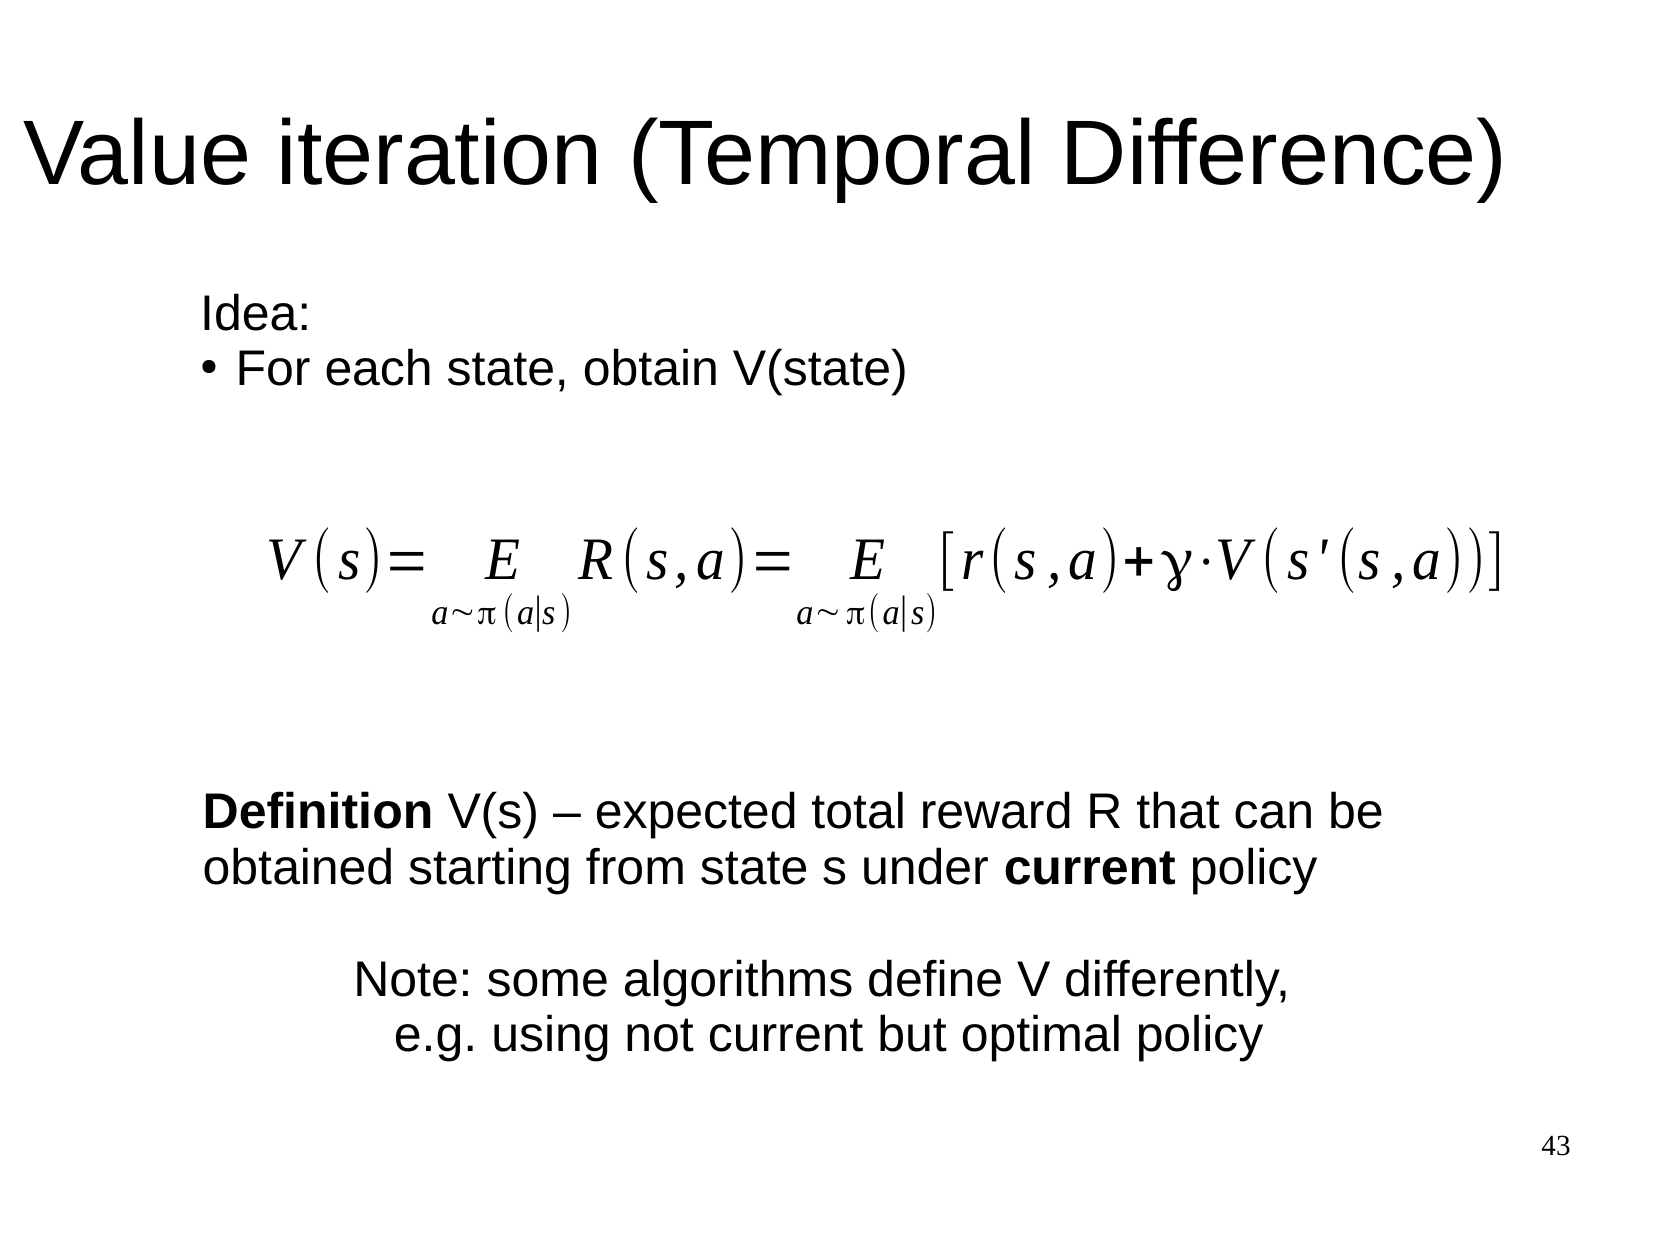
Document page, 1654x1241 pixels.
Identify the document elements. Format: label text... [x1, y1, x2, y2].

chart [252, 523, 1516, 636]
title Value iteration (Temporal Difference) [23, 49, 1512, 257]
text_box Definition V(s) – expected total reward R that can be obtained starting from state s under current policy Note: some algorithms define V differently, e.g. using not current but optimal policy [117, 776, 1471, 1073]
text_box Idea: For each state, obtain V(state) [150, 277, 1231, 571]
